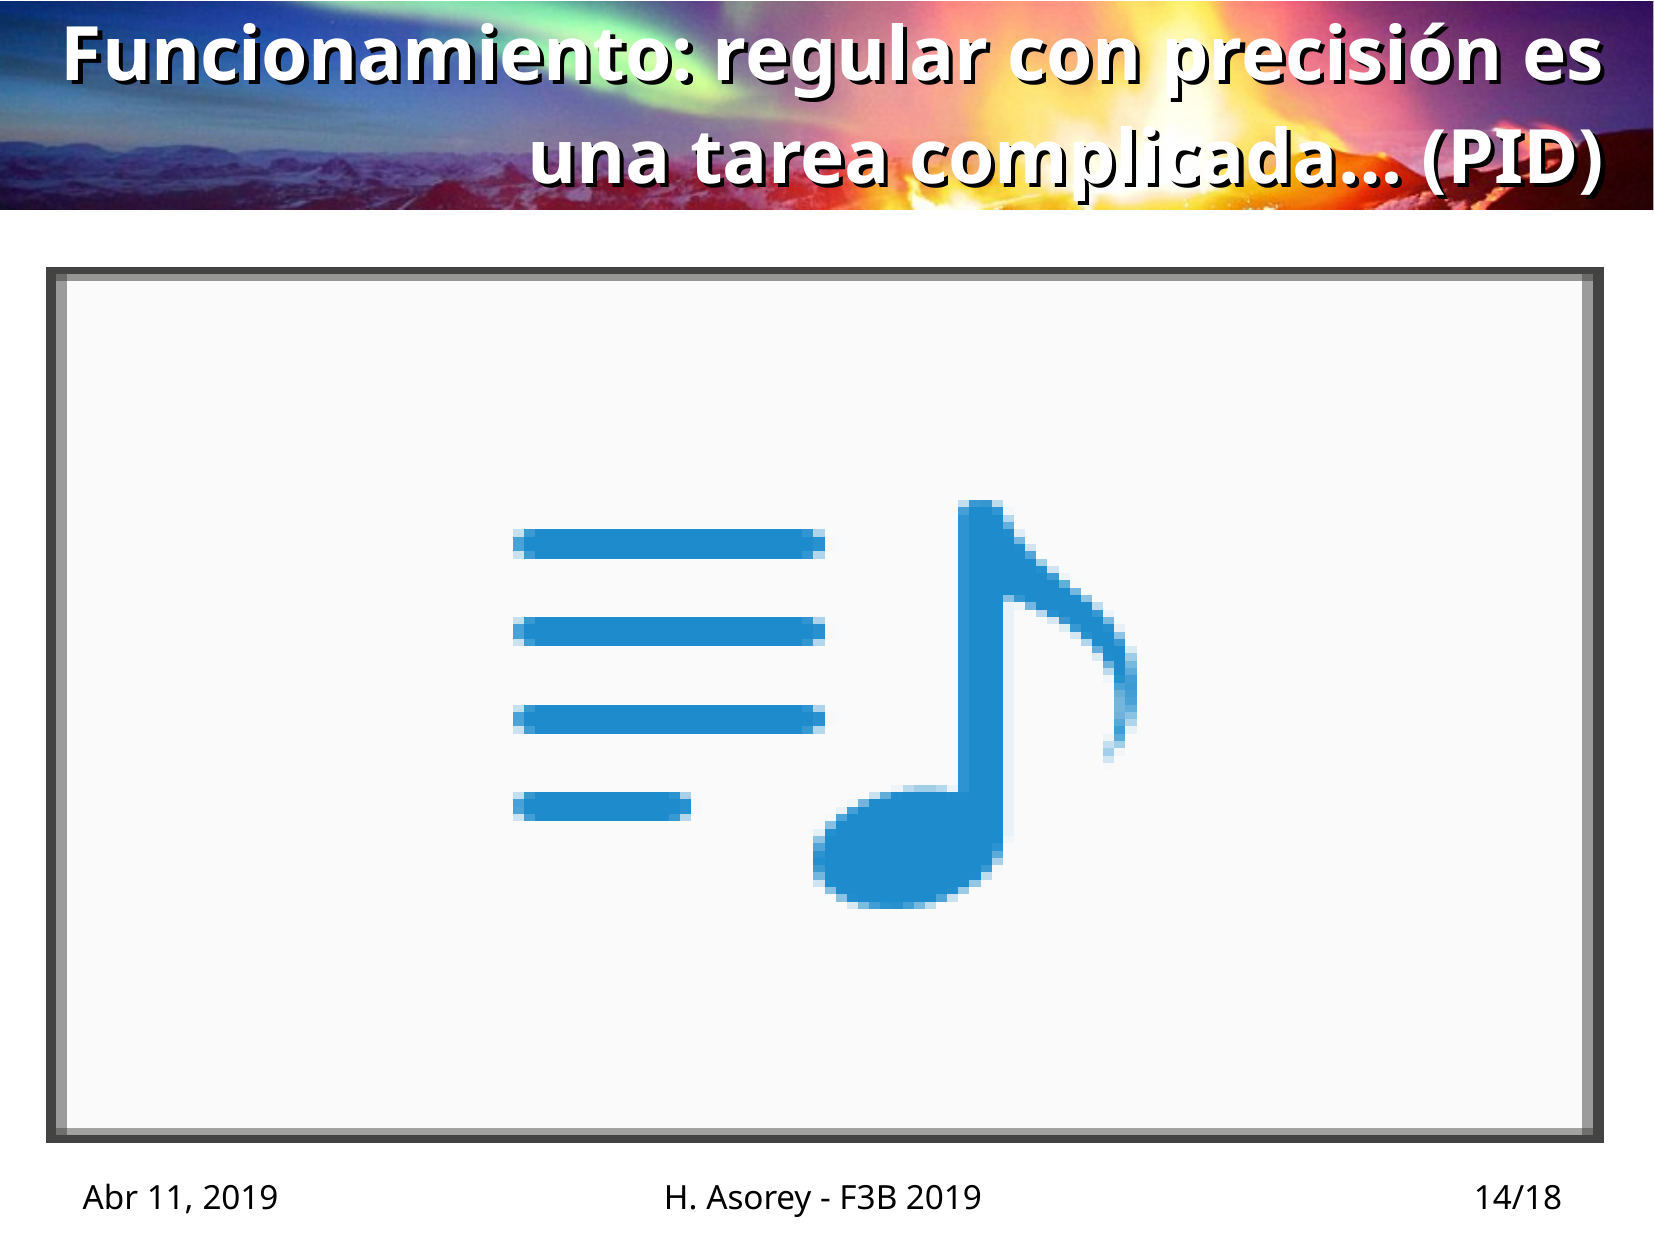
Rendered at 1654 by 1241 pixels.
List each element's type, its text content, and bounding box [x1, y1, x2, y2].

picture [0, 1, 1654, 210]
title Funcionamiento: regular con precisión es una tarea complicada… (PID) [45, 11, 1606, 195]
text_box [45, 266, 1605, 1144]
